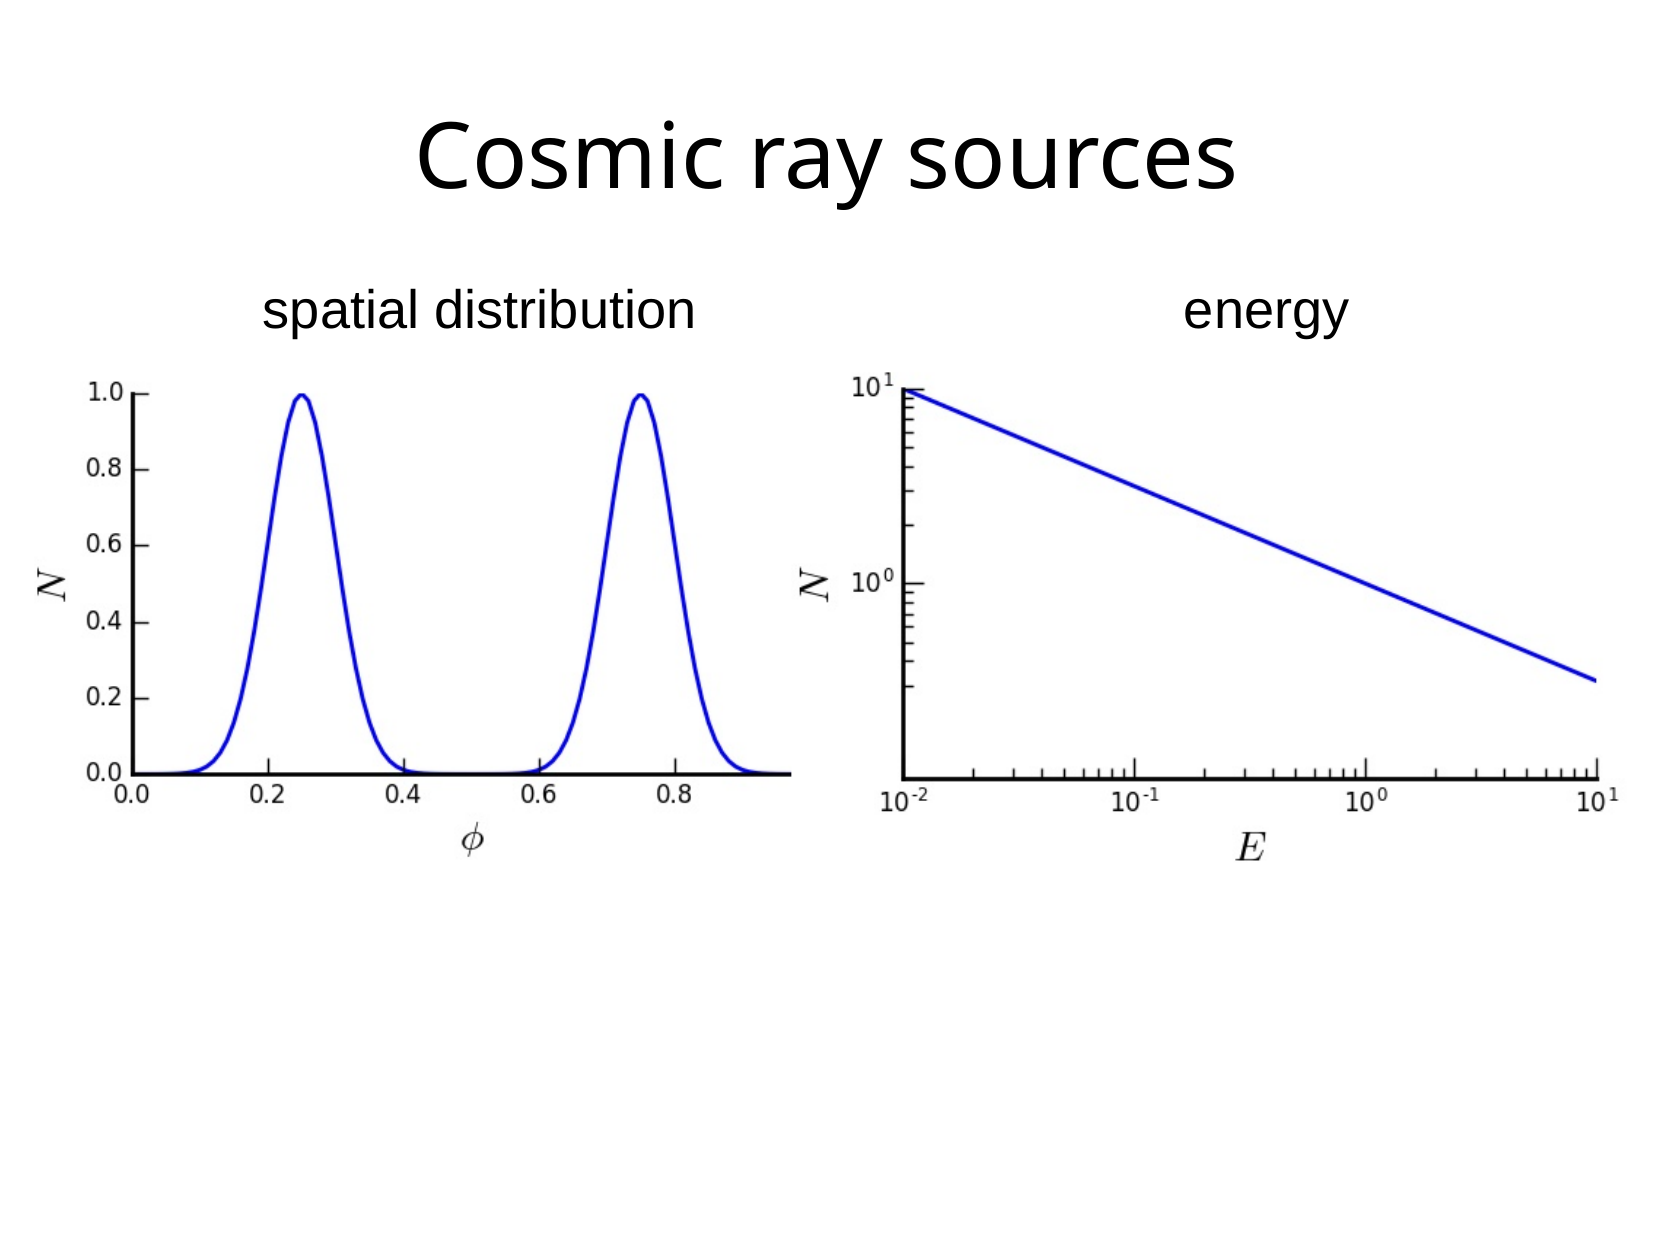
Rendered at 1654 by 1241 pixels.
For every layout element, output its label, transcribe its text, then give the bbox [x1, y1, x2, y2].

title Cosmic ray sources [82, 49, 1571, 257]
text_box spatial distribution [248, 271, 733, 353]
picture [23, 338, 1654, 898]
text_box energy [1169, 271, 1583, 353]
